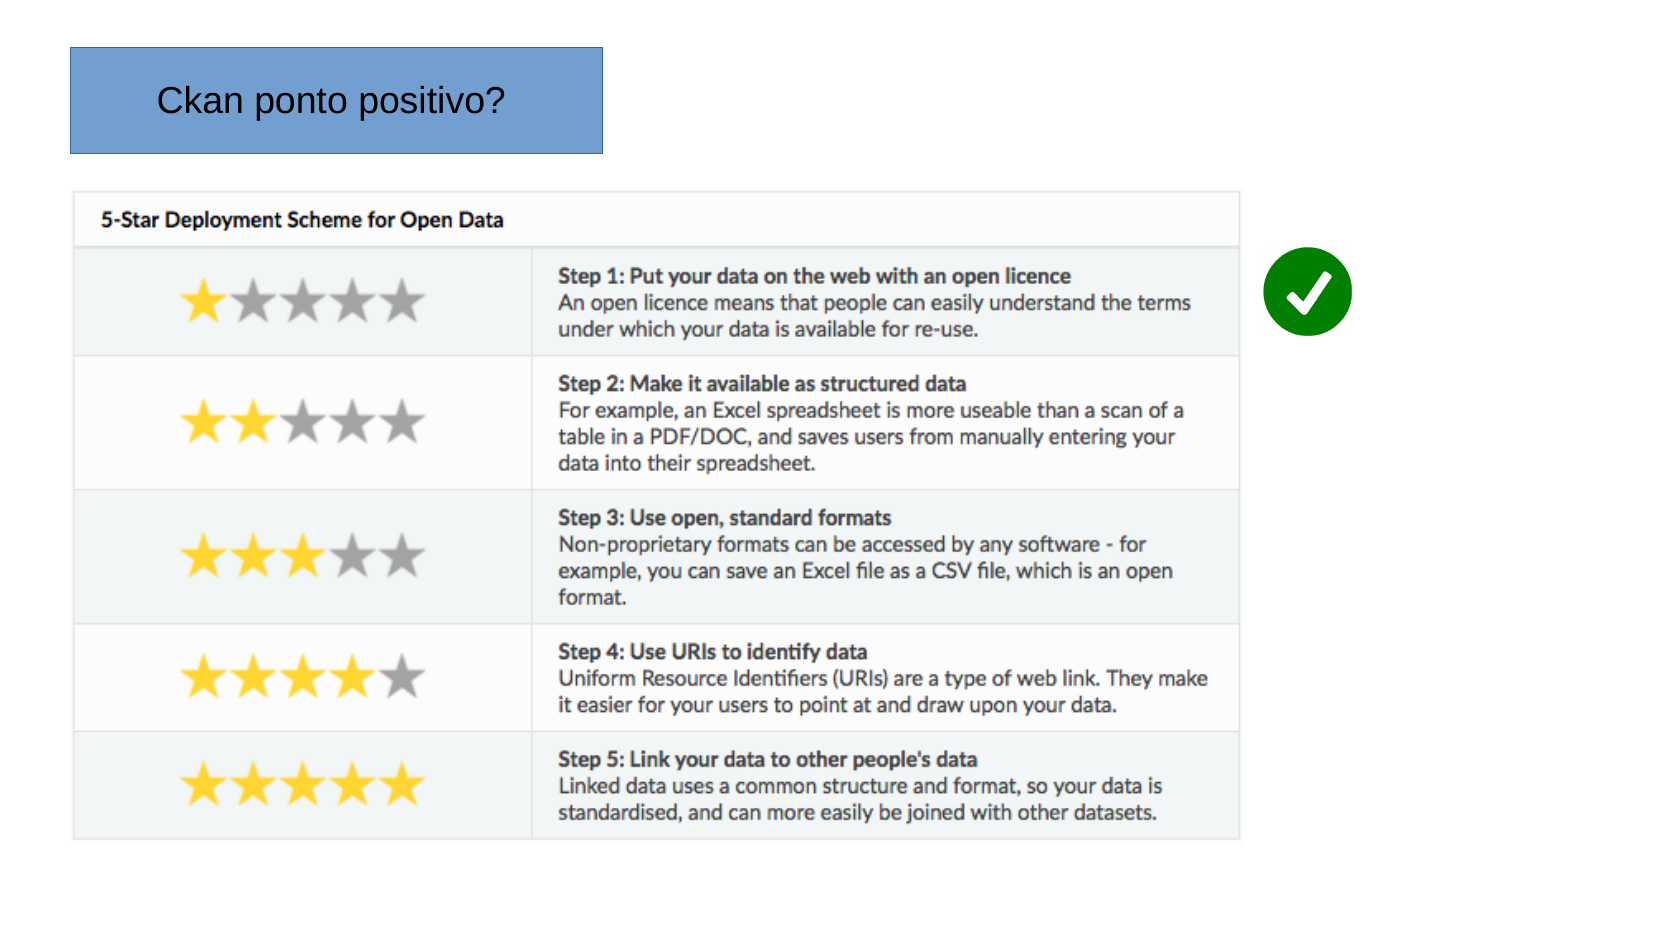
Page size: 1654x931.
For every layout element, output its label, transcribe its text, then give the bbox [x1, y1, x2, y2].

picture [70, 188, 1244, 845]
text_box Ckan ponto positivo? [70, 47, 603, 154]
picture [1263, 247, 1352, 336]
